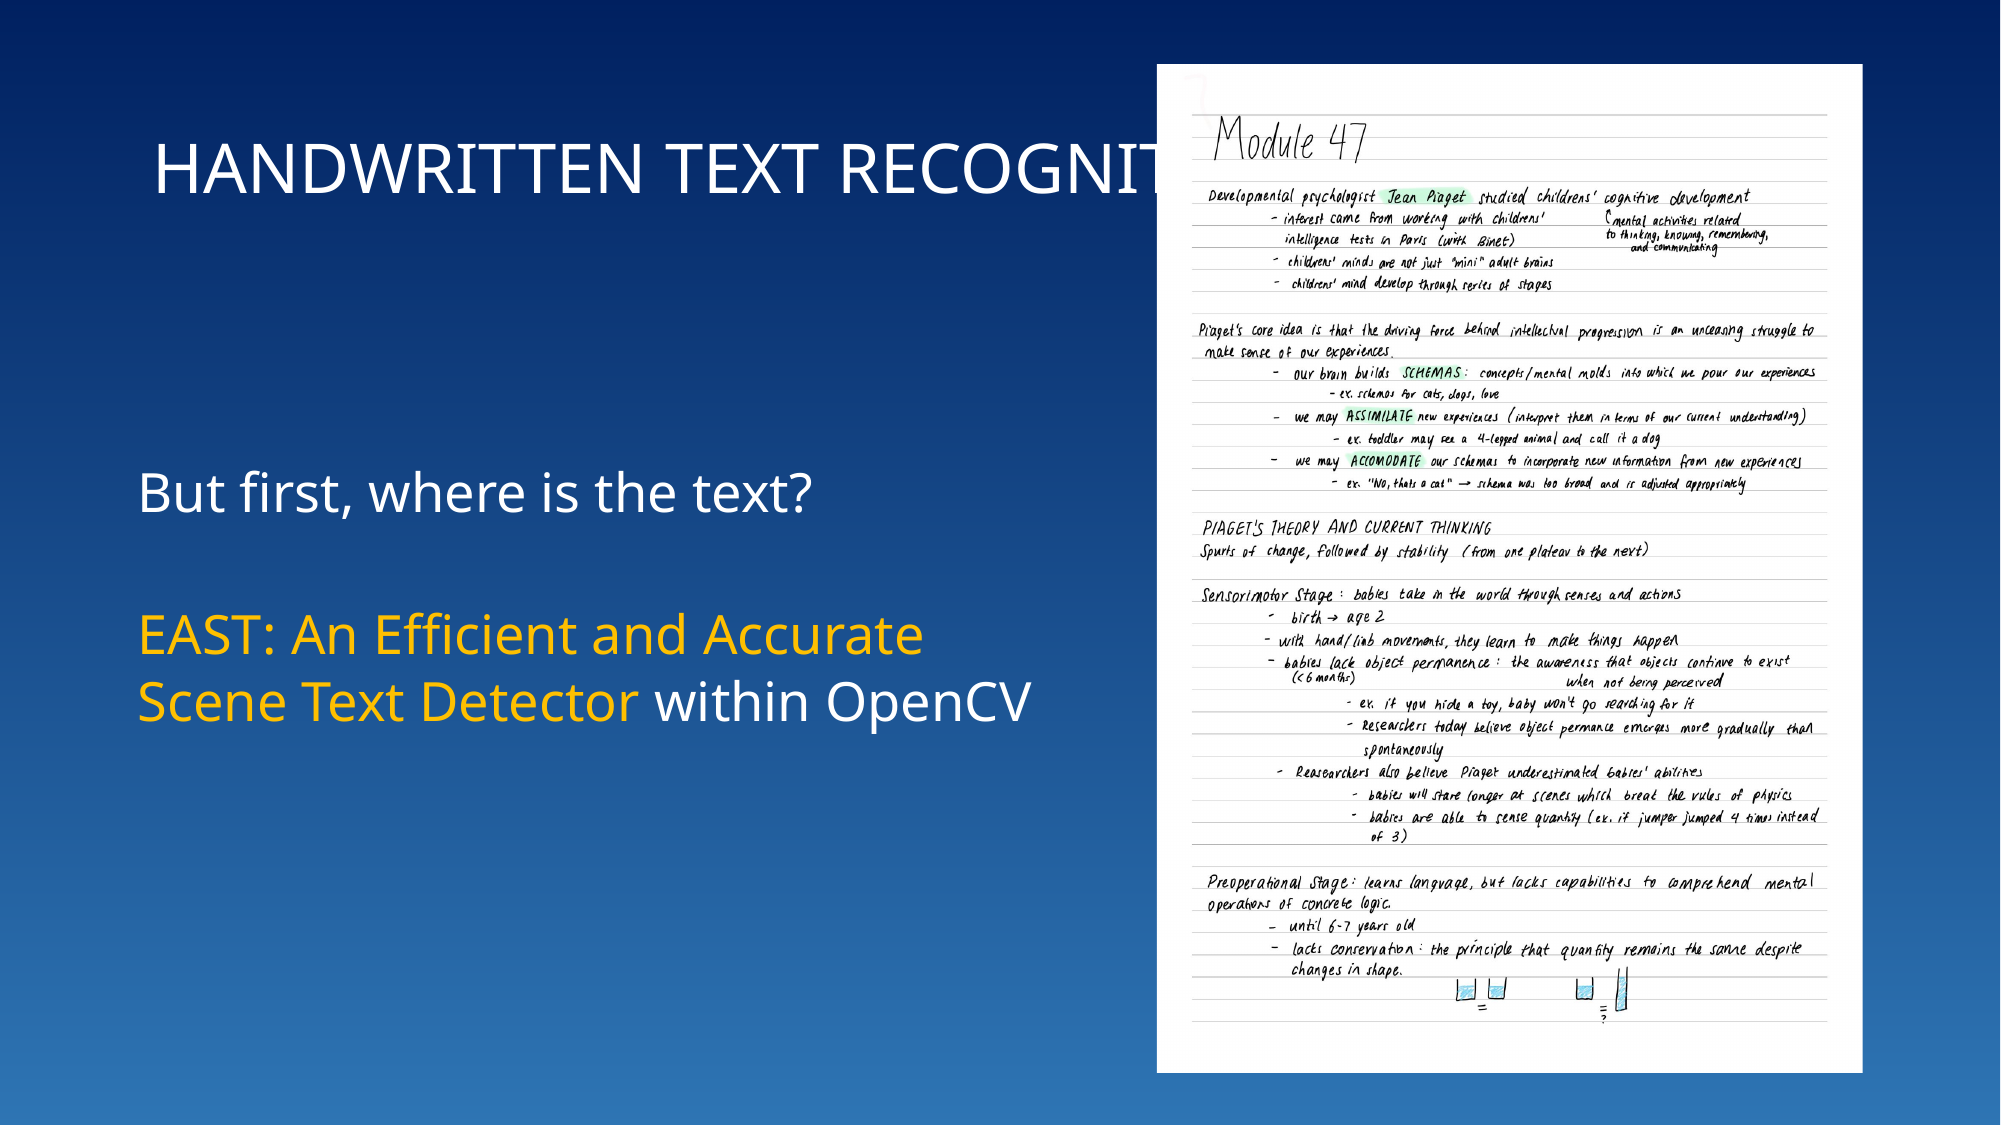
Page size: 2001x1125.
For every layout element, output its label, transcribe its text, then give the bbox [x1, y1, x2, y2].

title HANDWRITTEN TEXT RECOGNITION [137, 59, 1863, 278]
subtitle But first, where is the text? EAST: An Efficient and Accurate Scene Text Detector within OpenCV [137, 299, 1070, 1014]
picture [1156, 64, 1863, 1073]
